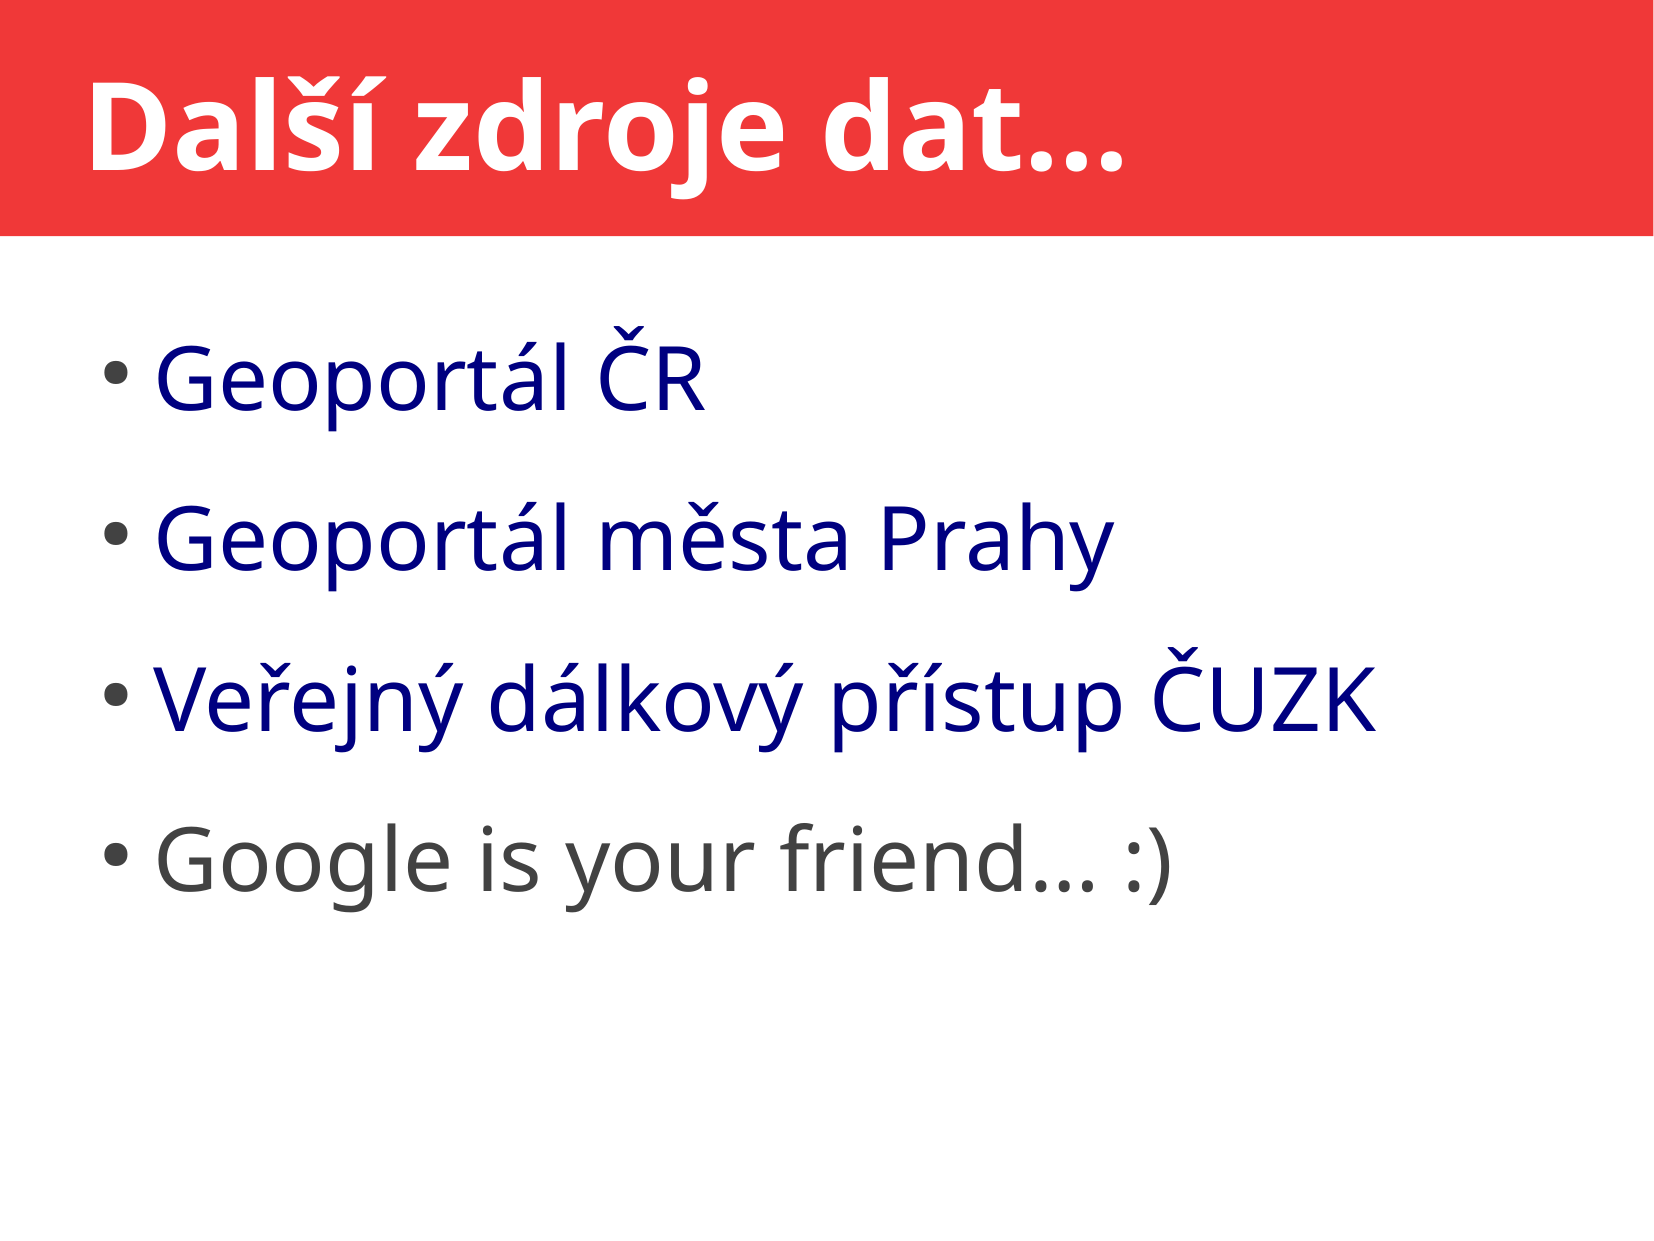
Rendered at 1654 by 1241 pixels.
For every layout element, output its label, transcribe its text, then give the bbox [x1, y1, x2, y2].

title Další zdroje dat... [82, 19, 1571, 227]
list Geoportál ČR Geoportál města Prahy Veřejný dálkový přístup ČUZK Google is your friend… :) [82, 314, 1563, 1080]
